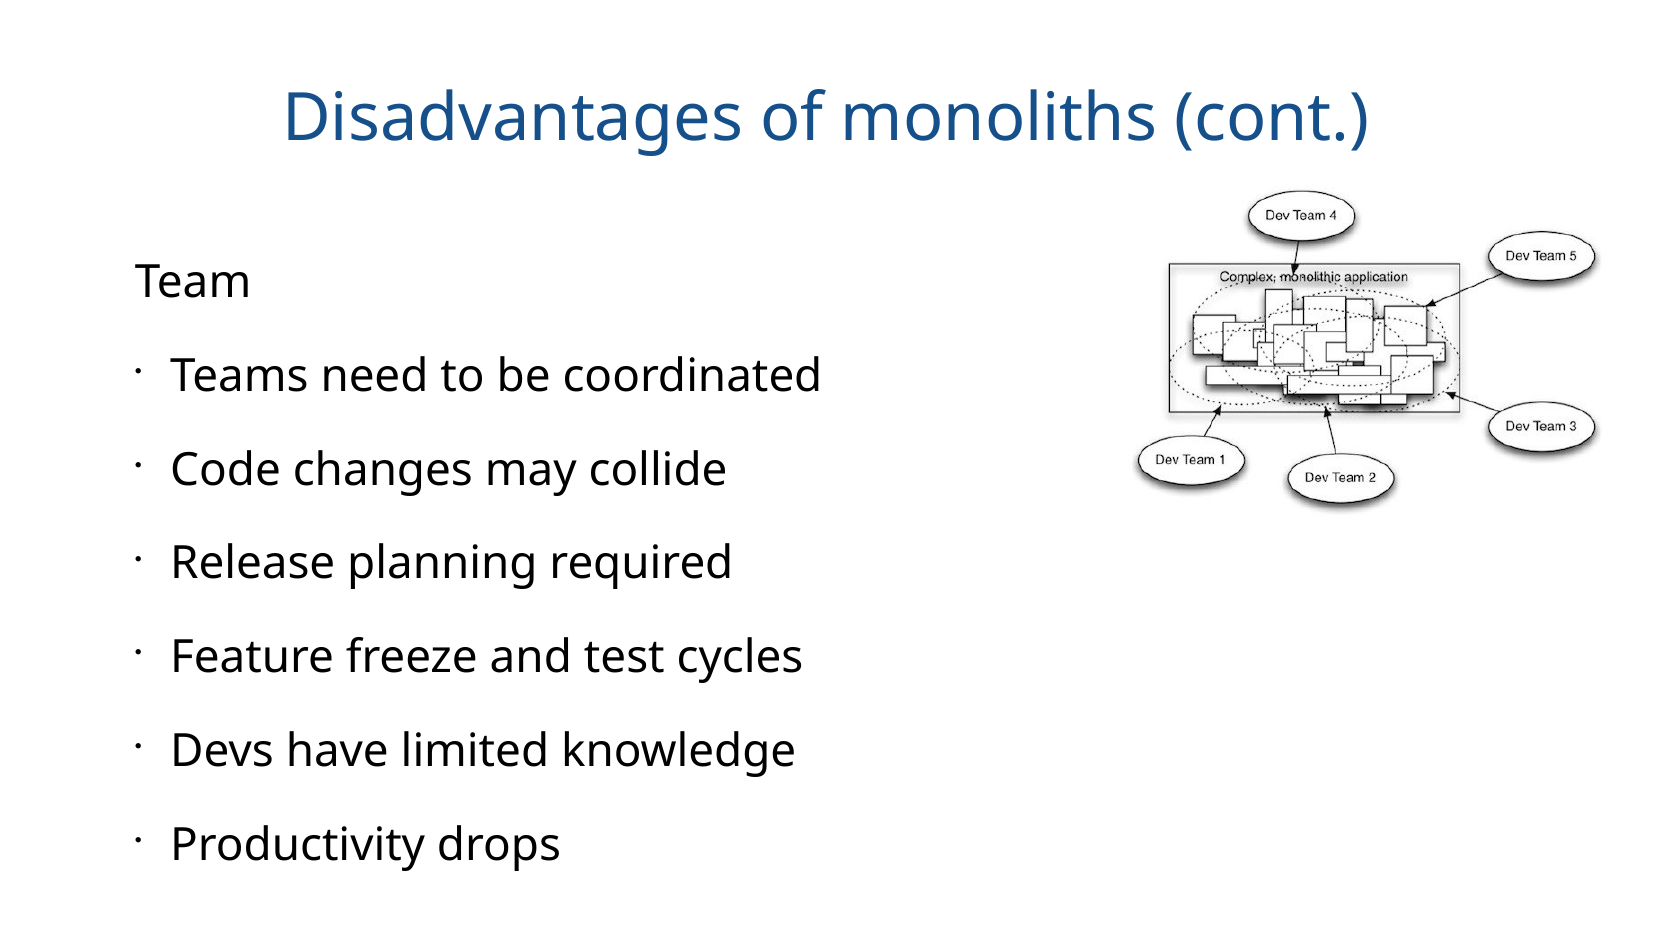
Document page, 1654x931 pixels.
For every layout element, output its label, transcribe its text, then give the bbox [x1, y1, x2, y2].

text_box Team Teams need to be coordinated Code changes may collide Release planning required Feature freeze and test cycles Devs have limited knowledge Productivity drops [120, 210, 1516, 882]
title Disadvantages of monoliths (cont.) [82, 36, 1571, 193]
picture [1097, 164, 1636, 526]
